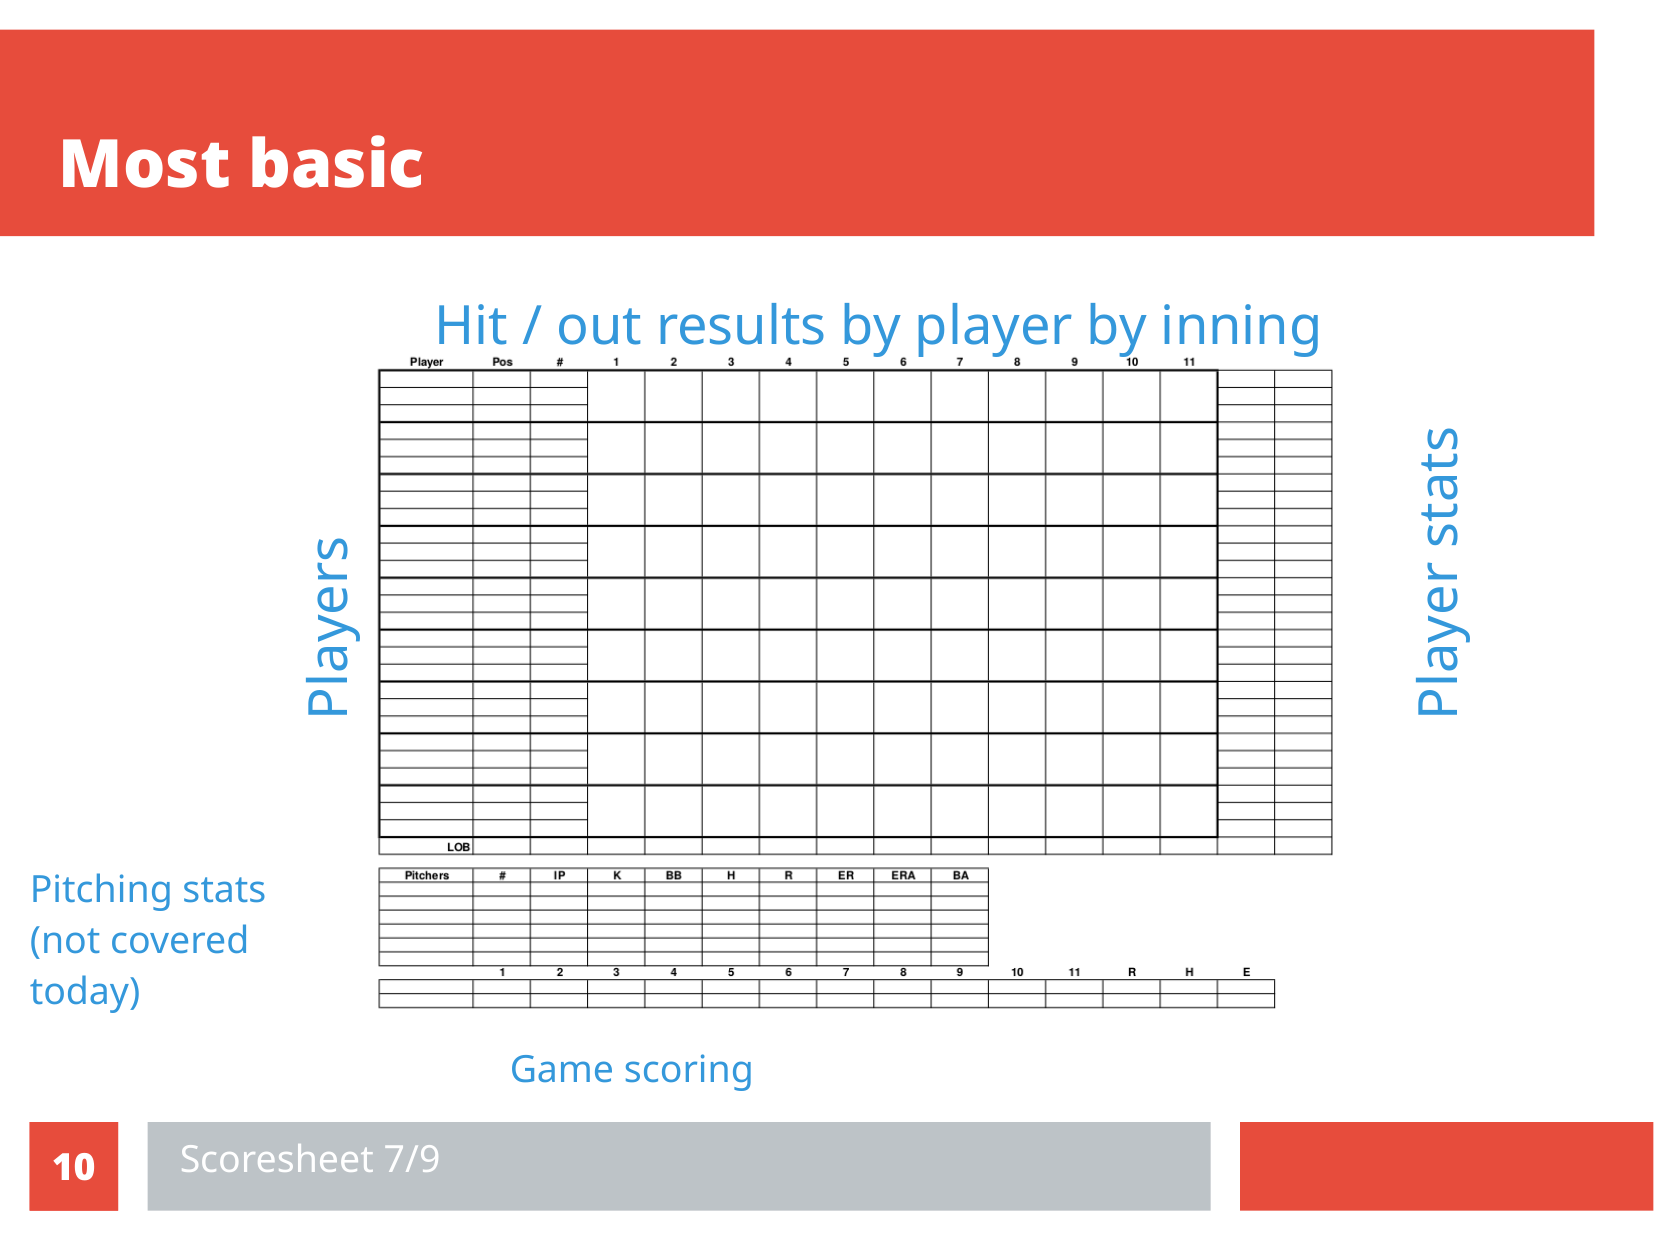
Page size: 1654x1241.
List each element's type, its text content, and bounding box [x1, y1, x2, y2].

text_box Hit / out results by player by inning [420, 279, 1392, 421]
text_box Players [282, 165, 361, 736]
text_box Player stats [1392, 165, 1471, 736]
picture [303, 254, 1411, 1111]
text_box Pitching stats (not covered today) [15, 855, 304, 1001]
text_box Game scoring [495, 1035, 1426, 1094]
title Most basic [59, 59, 1595, 207]
text_box Scoresheet 7/9 [165, 1125, 736, 1184]
